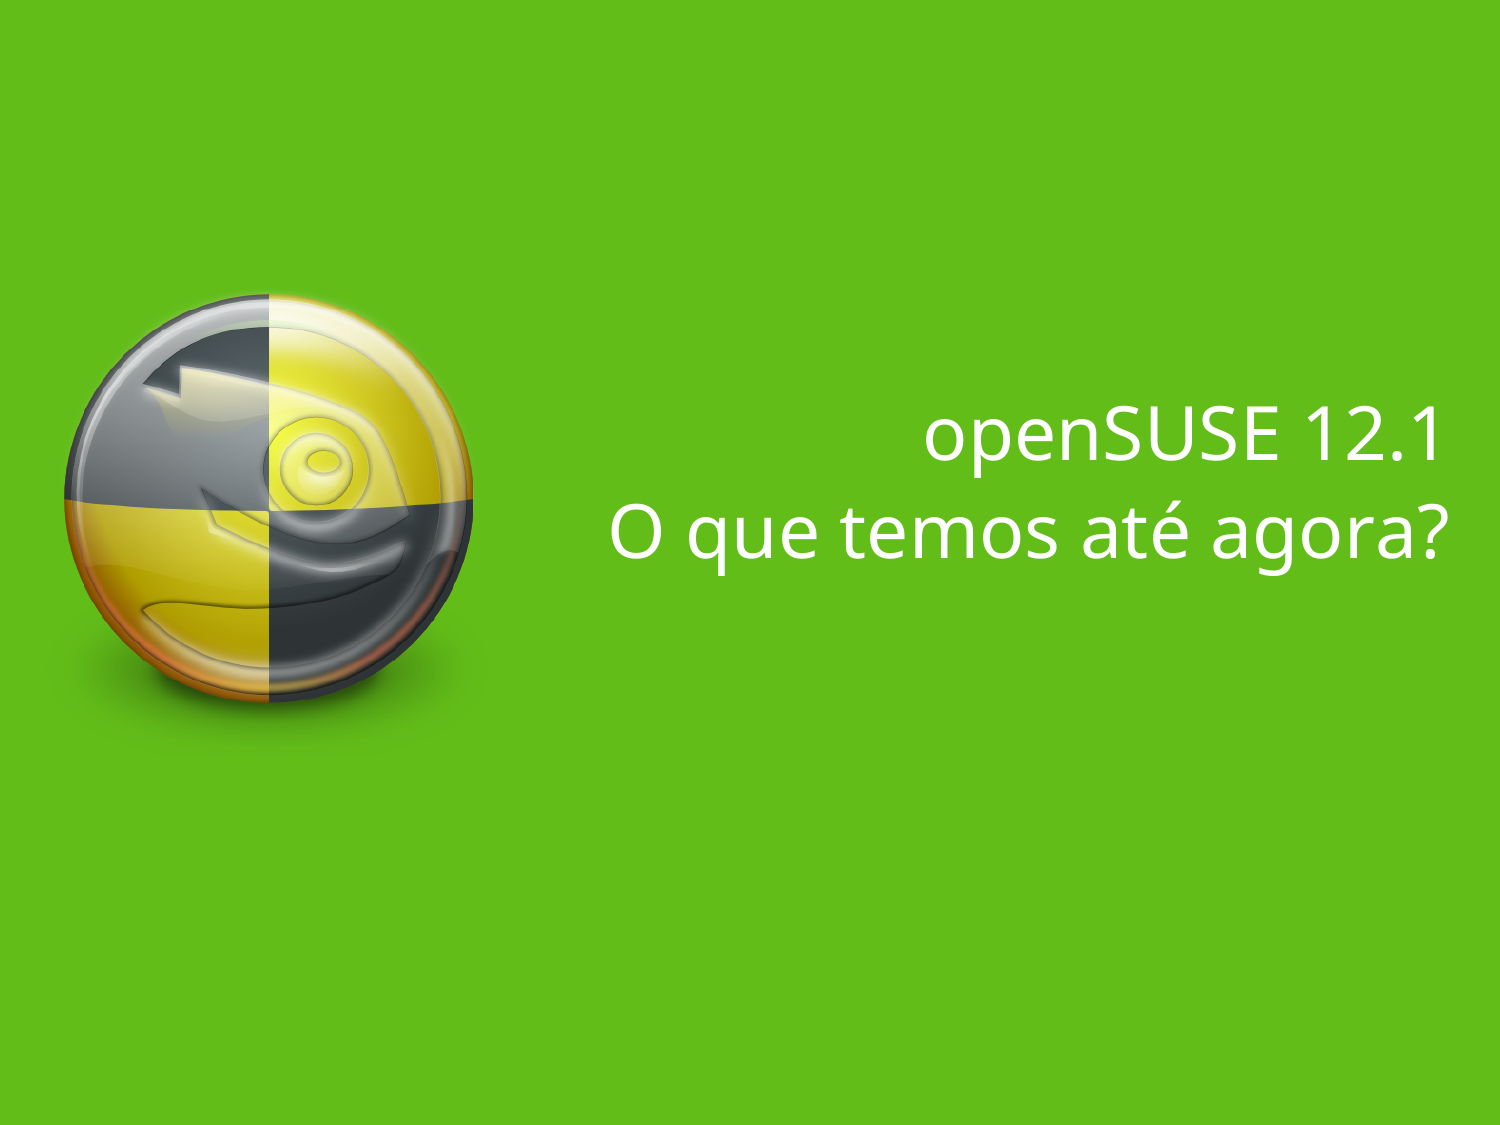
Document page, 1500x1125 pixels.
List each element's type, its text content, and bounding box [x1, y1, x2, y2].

picture [25, 271, 512, 758]
title openSUSE 12.1 O que temos até agora? [512, 386, 1451, 575]
